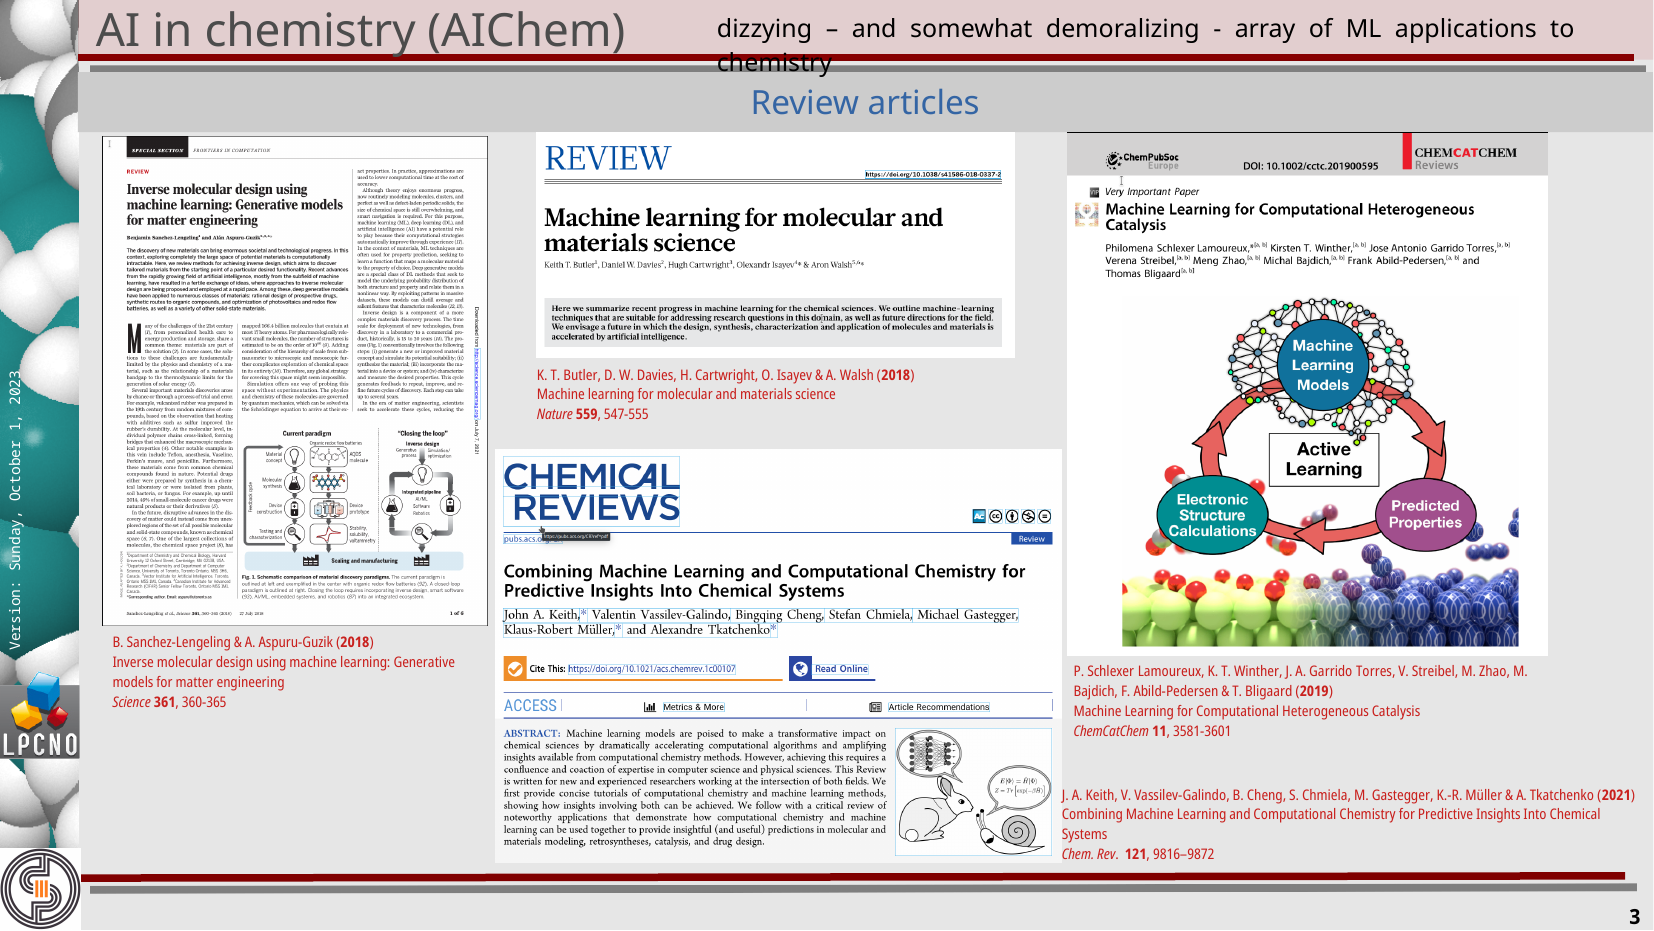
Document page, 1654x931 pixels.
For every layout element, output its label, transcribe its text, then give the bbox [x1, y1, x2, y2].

text_box K. T. Butler, D. W. Davies, H. Cartwright, O. Isayev & A. Walsh (2018) Machine learning for molecular and materials science Nature 559, 547-555 [536, 364, 1025, 449]
picture [0, 0, 81, 930]
text_box J. A. Keith, V. Vassilev-Galindo, B. Cheng, S. Chmiela, M. Gastegger, K.-R. Müller & A. Tkatchenko (2021) Combining Machine Learning and Computational Chemistry for Predictive Insights Into Chemical Systems Chem. Rev. 121, 9816–9872 [1061, 784, 1638, 887]
picture [1067, 132, 1548, 656]
title AI in chemistry (AIChem) [78, 0, 1654, 58]
picture [536, 132, 1015, 358]
text_box P. Schlexer Lamoureux, K. T. Winther, J. A. Garrido Torres, V. Streibel, M. Zhao, M. Bajdich, F. Abild-Pedersen & T. Bligaard (2019) Machine Learning for Computational Heterogeneous Catalysis ChemCatChem 11, 3581-3601 [1073, 661, 1544, 763]
picture [495, 449, 1062, 863]
picture [102, 136, 488, 626]
text_box dizzying – and somewhat demoralizing - array of ML applications to chemistry [702, 3, 1591, 79]
text_box Review articles [77, 72, 1653, 126]
text_box B. Sanchez-Lengeling & A. Aspuru-Guzik (2018) Inverse molecular design using machine learning: Generative models for matter engineering Science 361, 360-365 [112, 629, 488, 731]
